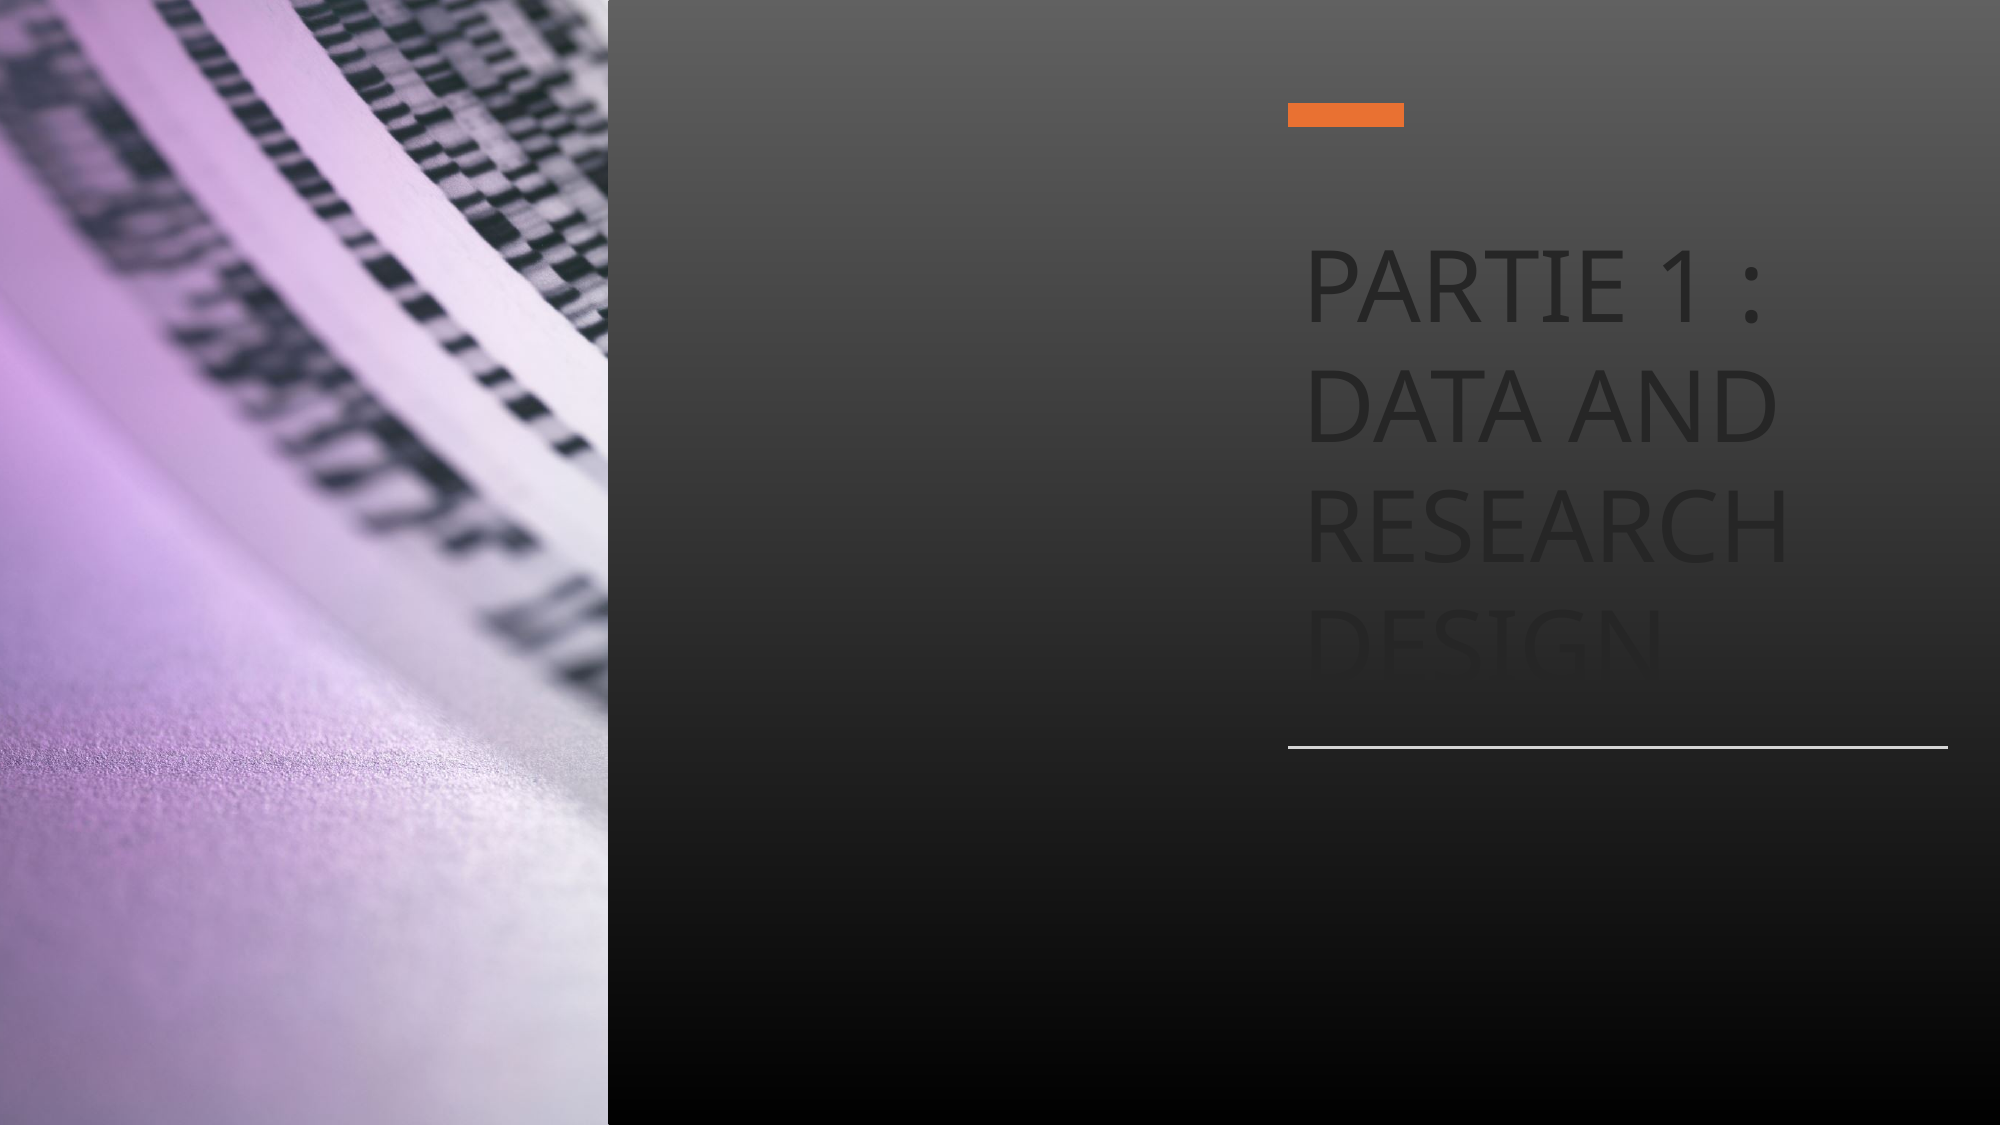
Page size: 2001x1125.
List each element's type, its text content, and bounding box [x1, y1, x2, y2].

text_box [609, 0, 2000, 1125]
title PARTIE 1 : DATA AND RESEARCH DESIGN [1287, 184, 1948, 710]
picture [0, 0, 609, 1125]
